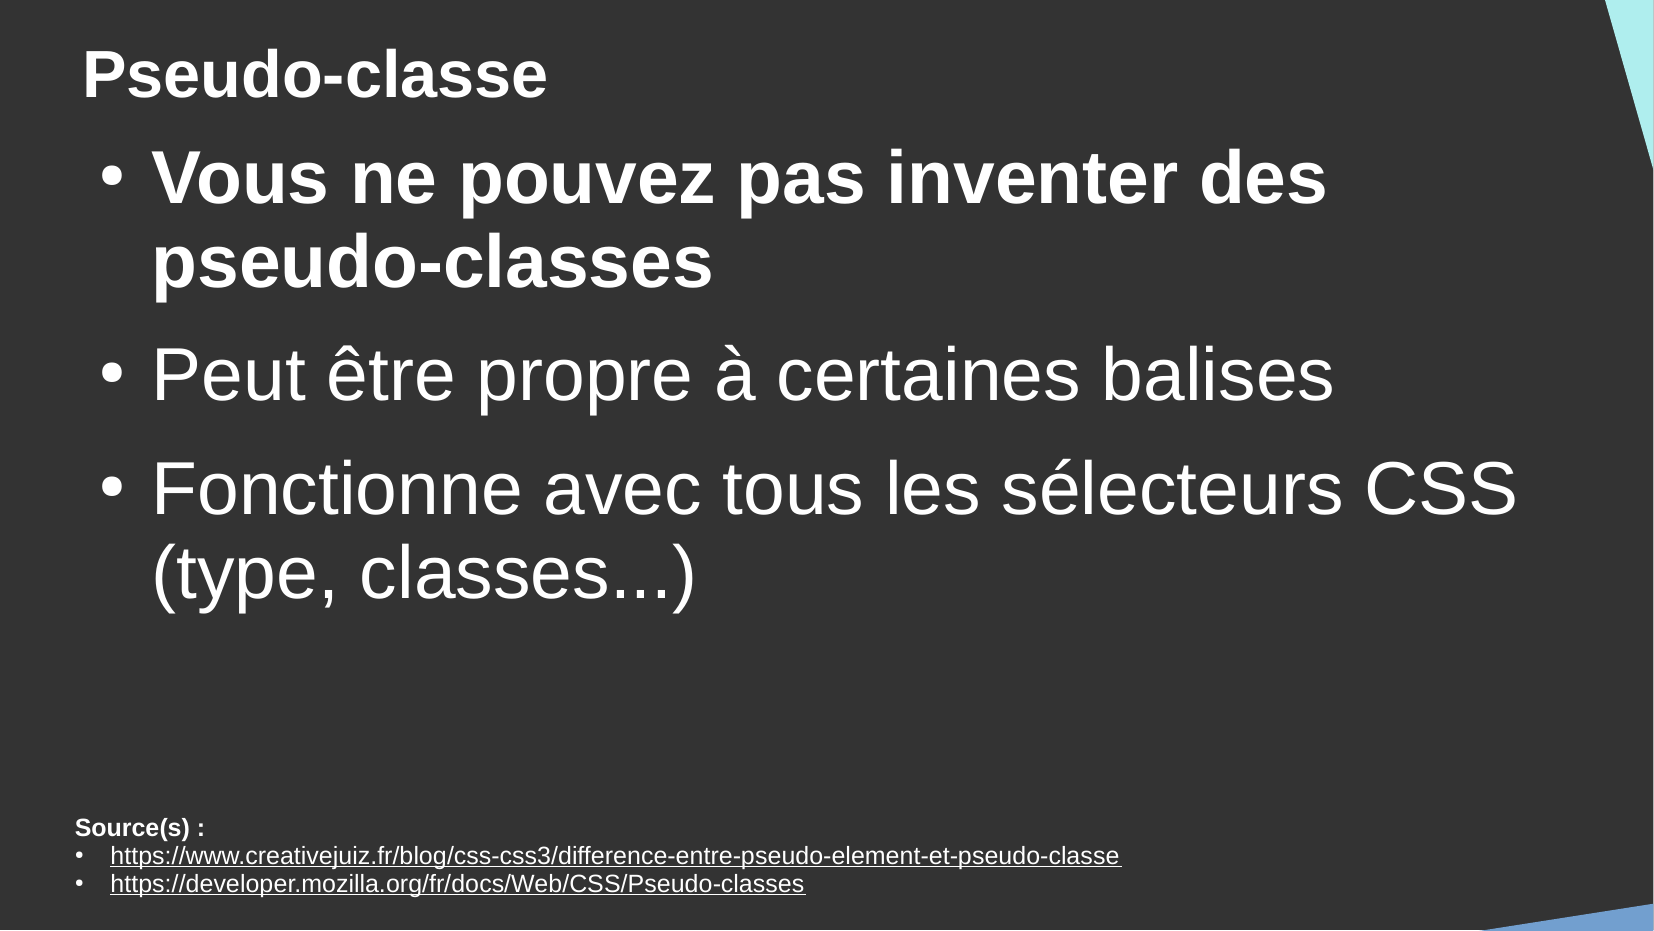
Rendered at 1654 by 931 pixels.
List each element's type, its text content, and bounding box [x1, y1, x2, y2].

text_box [1605, 0, 1654, 172]
text_box Source(s) : https://www.creativejuiz.fr/blog/css-css3/difference-entre-pseudo-element-et-pseudo-classe https://developer.mozilla.org/fr/docs/Web/CSS/Pseudo-classes [60, 806, 1546, 931]
title Pseudo-classe [82, 37, 1571, 114]
list Vous ne pouvez pas inventer des pseudo-classes Peut être propre à certaines balises Fonctionne avec tous les sélecteurs CSS (type, classes...) [80, 135, 1605, 629]
text_box [1478, 903, 1654, 931]
